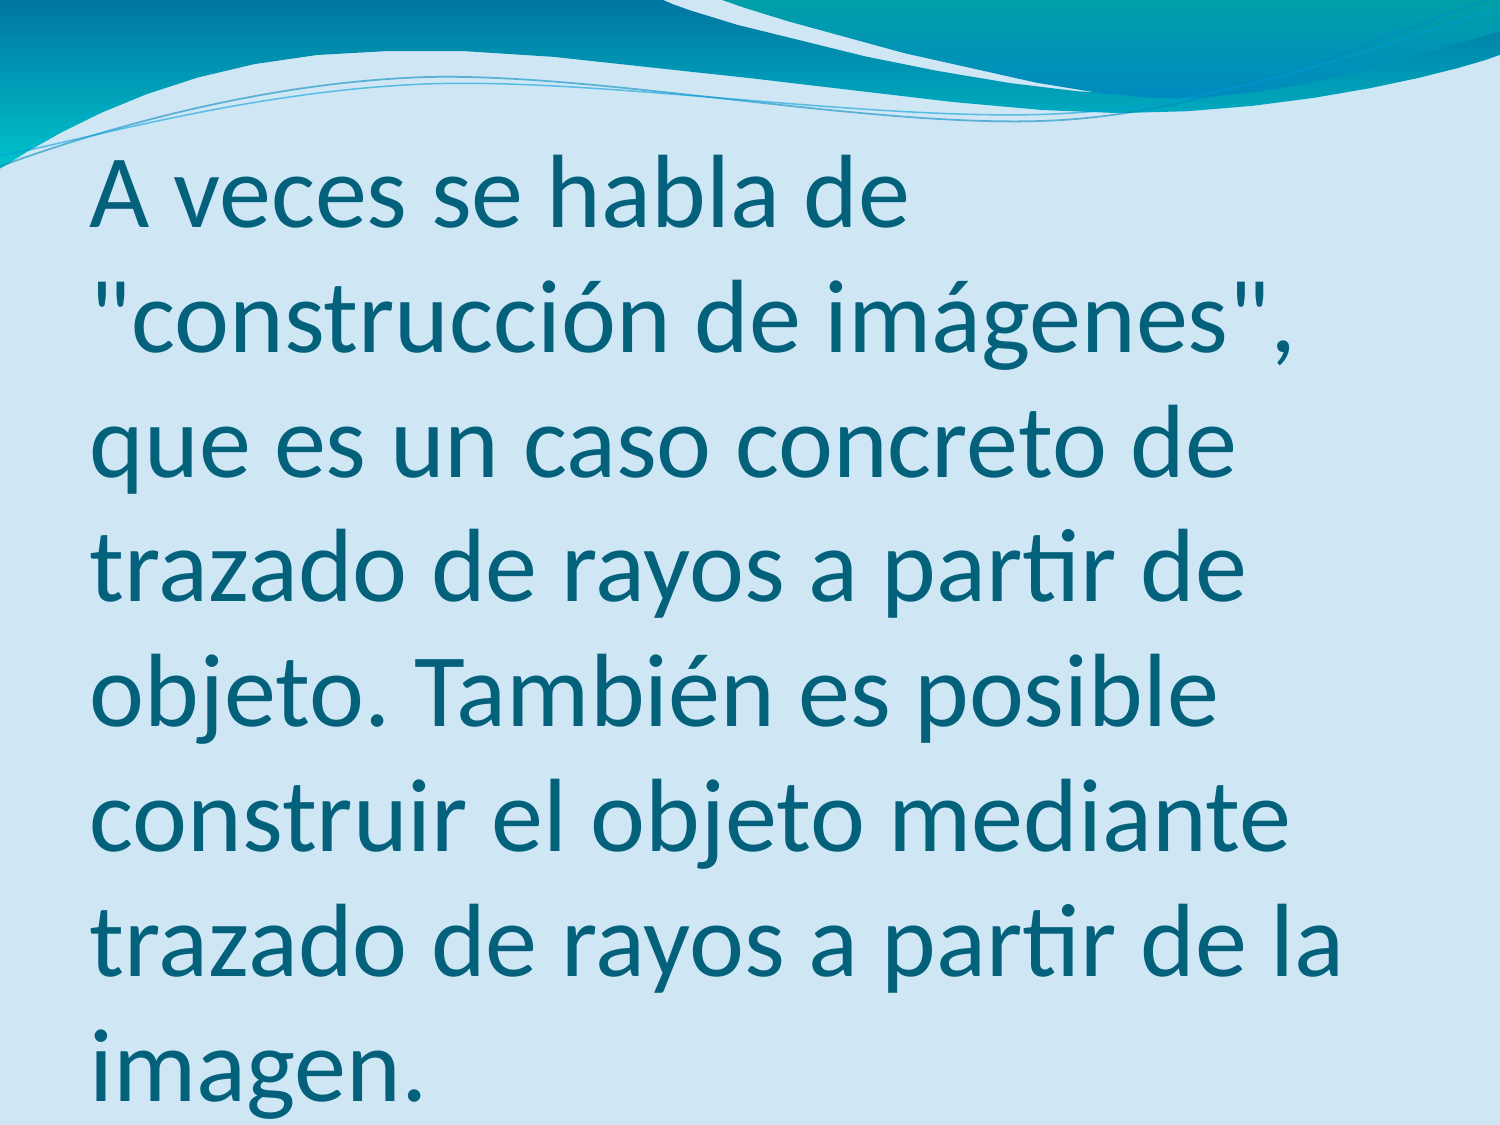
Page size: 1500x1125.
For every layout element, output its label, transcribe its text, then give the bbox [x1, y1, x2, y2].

title A veces se habla de "construcción de imágenes", que es un caso concreto de trazado de rayos a partir de objeto. También es posible construir el objeto mediante trazado de rayos a partir de la imagen. [75, 115, 1438, 953]
